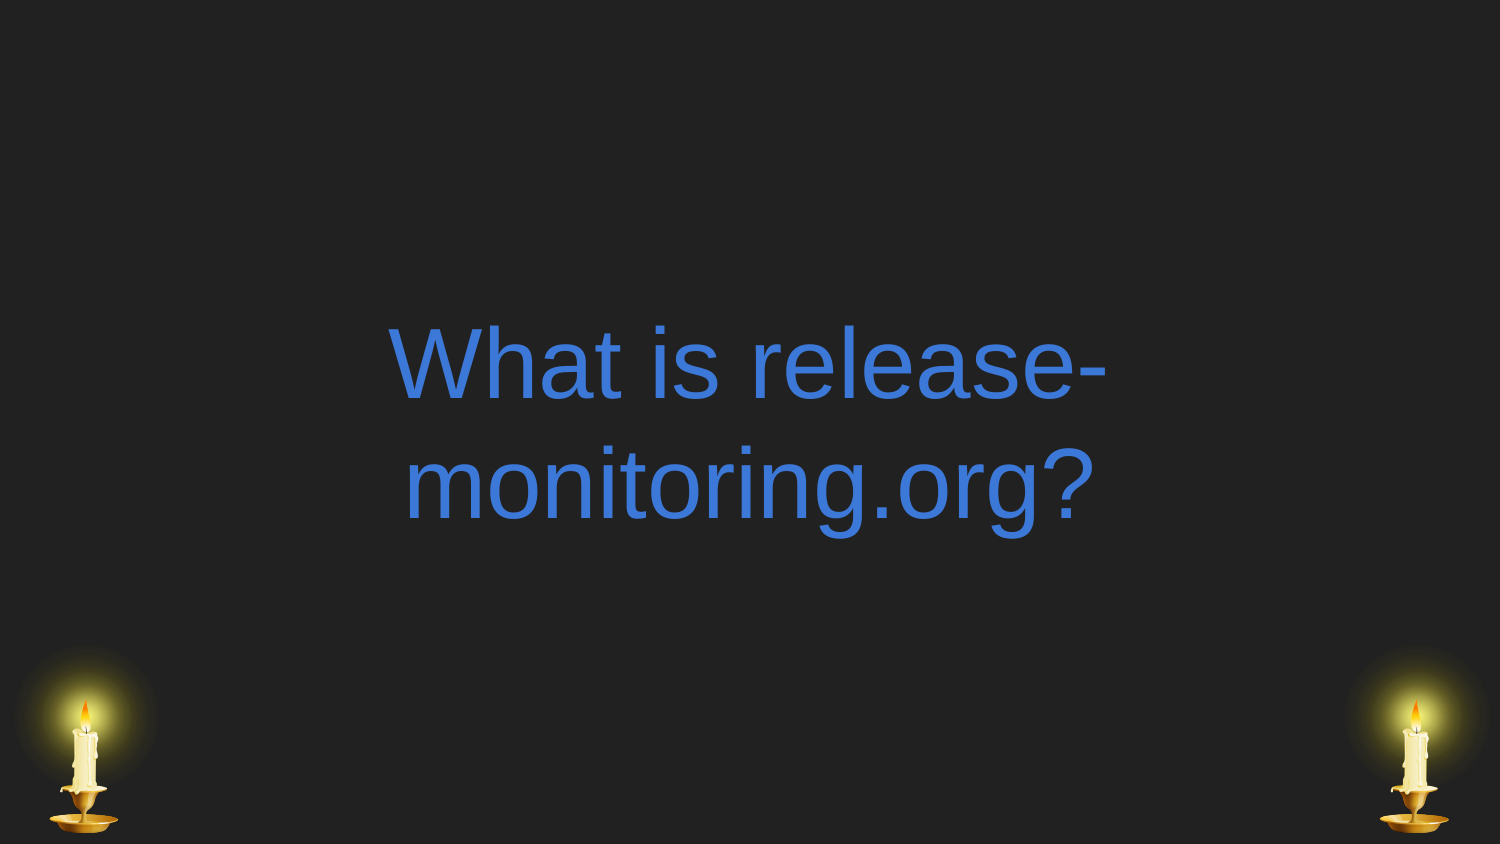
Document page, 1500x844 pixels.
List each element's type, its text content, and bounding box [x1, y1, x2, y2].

text_box What is release-monitoring.org? [149, 283, 1351, 561]
picture [1340, 640, 1494, 835]
picture [10, 640, 163, 835]
